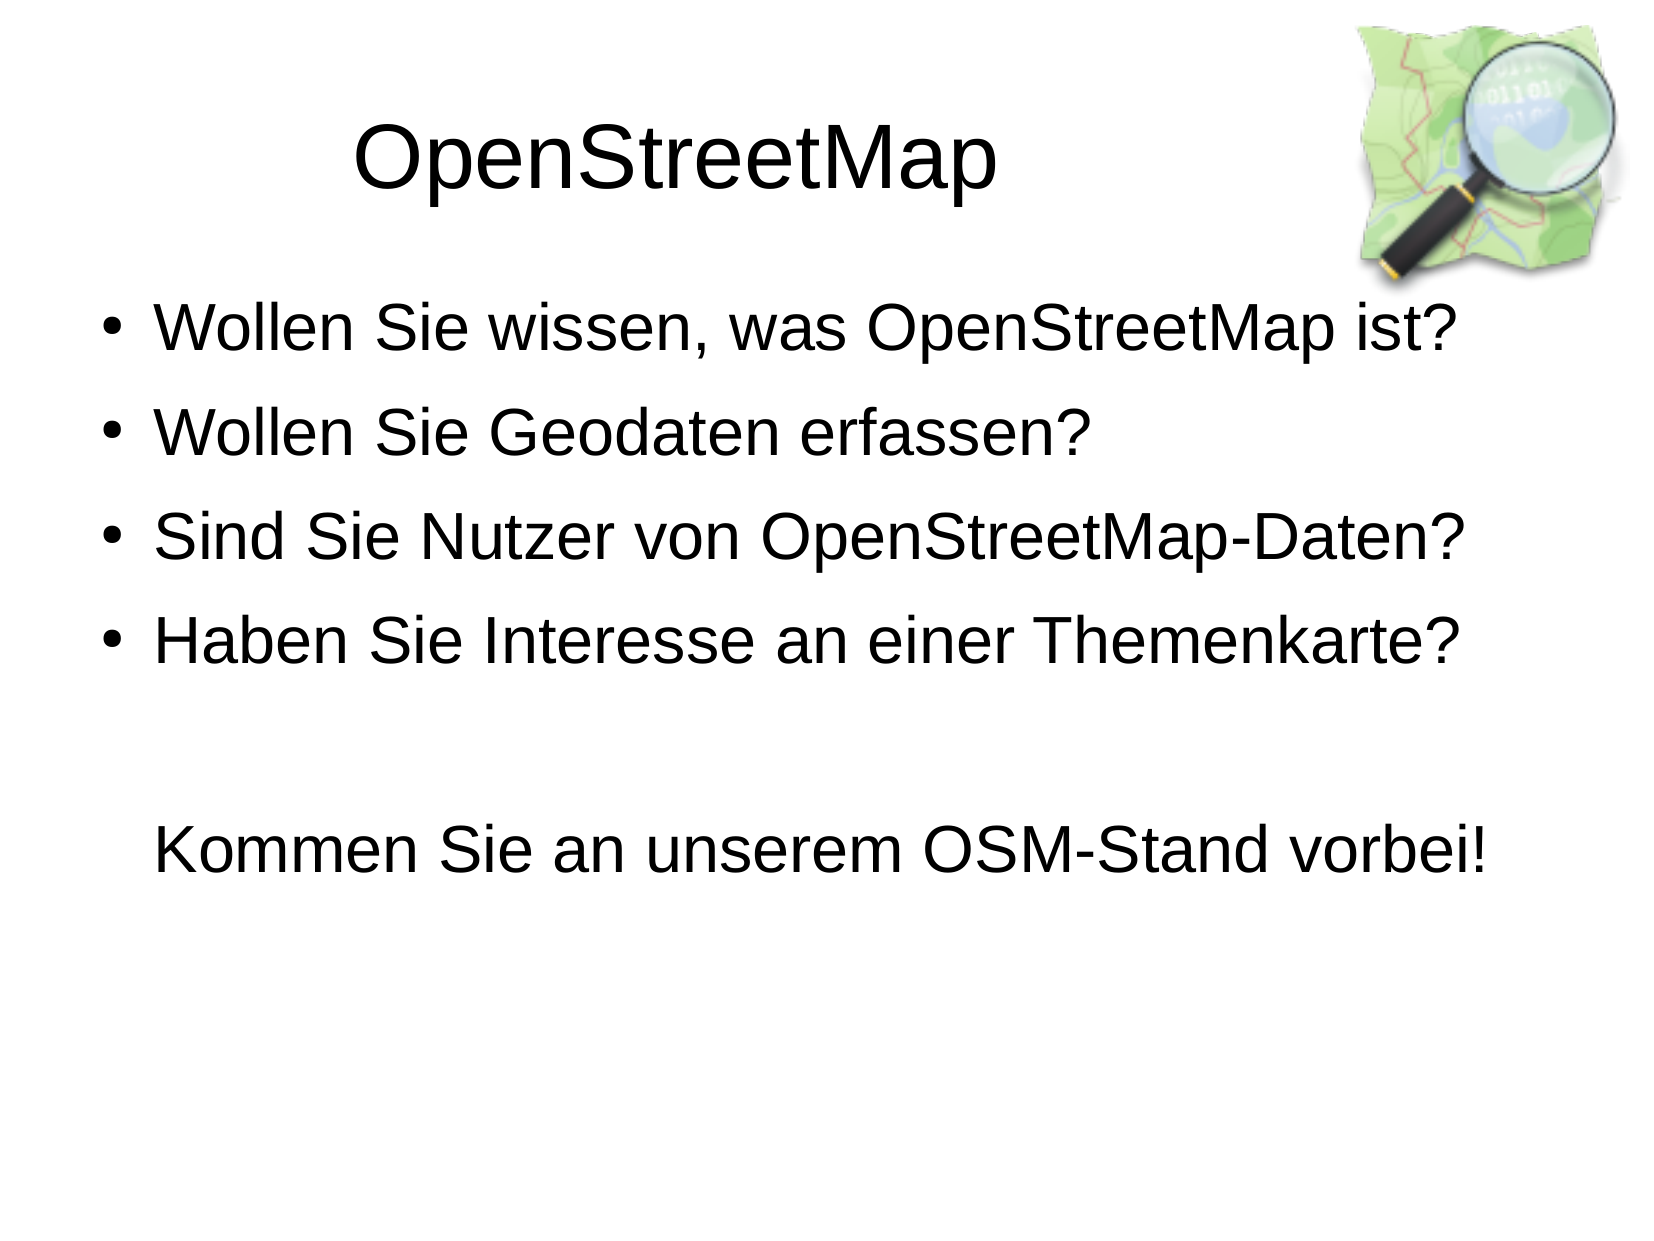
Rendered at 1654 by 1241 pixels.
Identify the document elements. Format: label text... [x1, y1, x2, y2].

title OpenStreetMap [139, 52, 1214, 260]
list Wollen Sie wissen, was OpenStreetMap ist? Wollen Sie Geodaten erfassen? Sind Sie Nutzer von OpenStreetMap-Daten? Haben Sie Interesse an einer Themenkarte? Kommen Sie an unserem OSM-Stand vorbei! [82, 290, 1571, 1010]
picture [1348, 25, 1630, 308]
